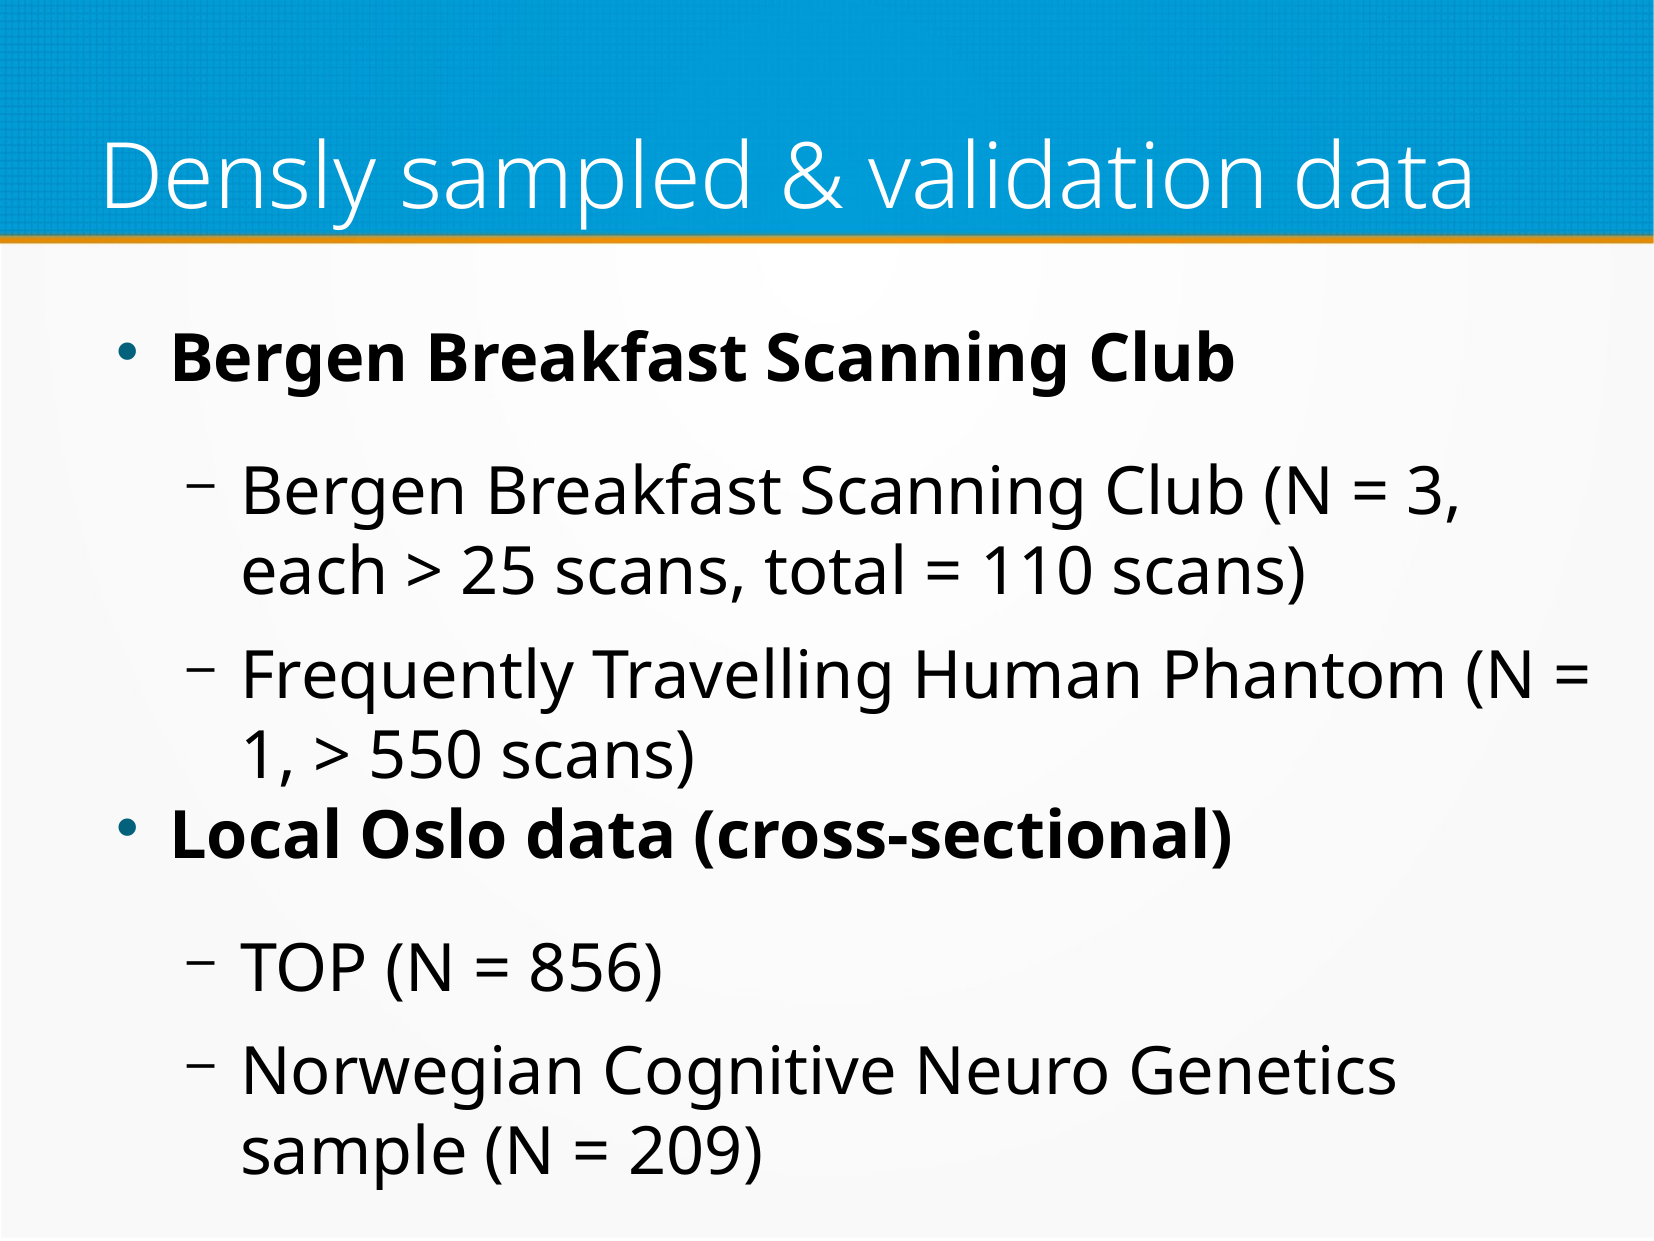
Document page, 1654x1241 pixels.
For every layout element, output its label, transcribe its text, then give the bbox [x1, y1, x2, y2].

picture [0, 233, 1654, 1241]
title Densly sampled & validation data [98, 19, 1654, 227]
list Bergen Breakfast Scanning Club Bergen Breakfast Scanning Club (N = 3, each > 25 scans, total = 110 scans) Frequently Travelling Human Phantom (N = 1, > 550 scans) Local Oslo data (cross-sectional) TOP (N = 856) Norwegian Cognitive Neuro Genetics sample (N = 209) [98, 315, 1594, 1177]
